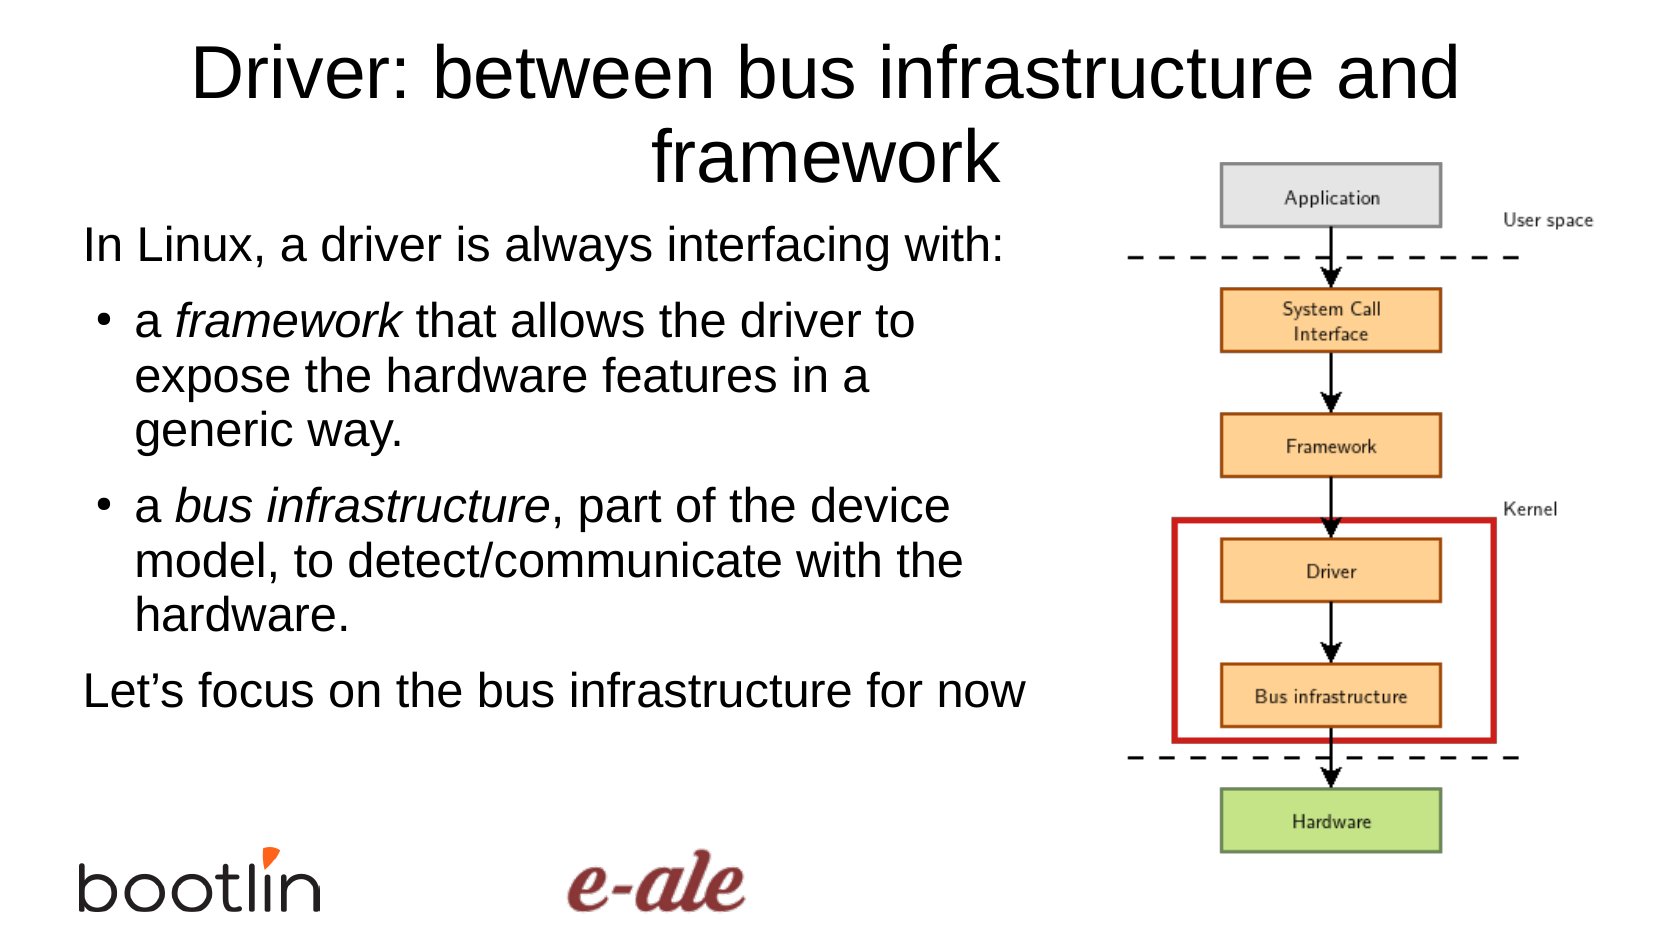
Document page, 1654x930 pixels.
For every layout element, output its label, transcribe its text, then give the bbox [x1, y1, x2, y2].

list In Linux, a driver is always interfacing with: a framework that allows the driver to expose the hardware features in a generic way. a bus infrastructure, part of the device model, to detect/communicate with the hardware. Let’s focus on the bus infrastructure for now [82, 217, 1036, 757]
picture [79, 847, 320, 912]
title Driver: between bus infrastructure and framework [82, 30, 1571, 199]
picture [1125, 161, 1594, 856]
picture [565, 847, 749, 915]
